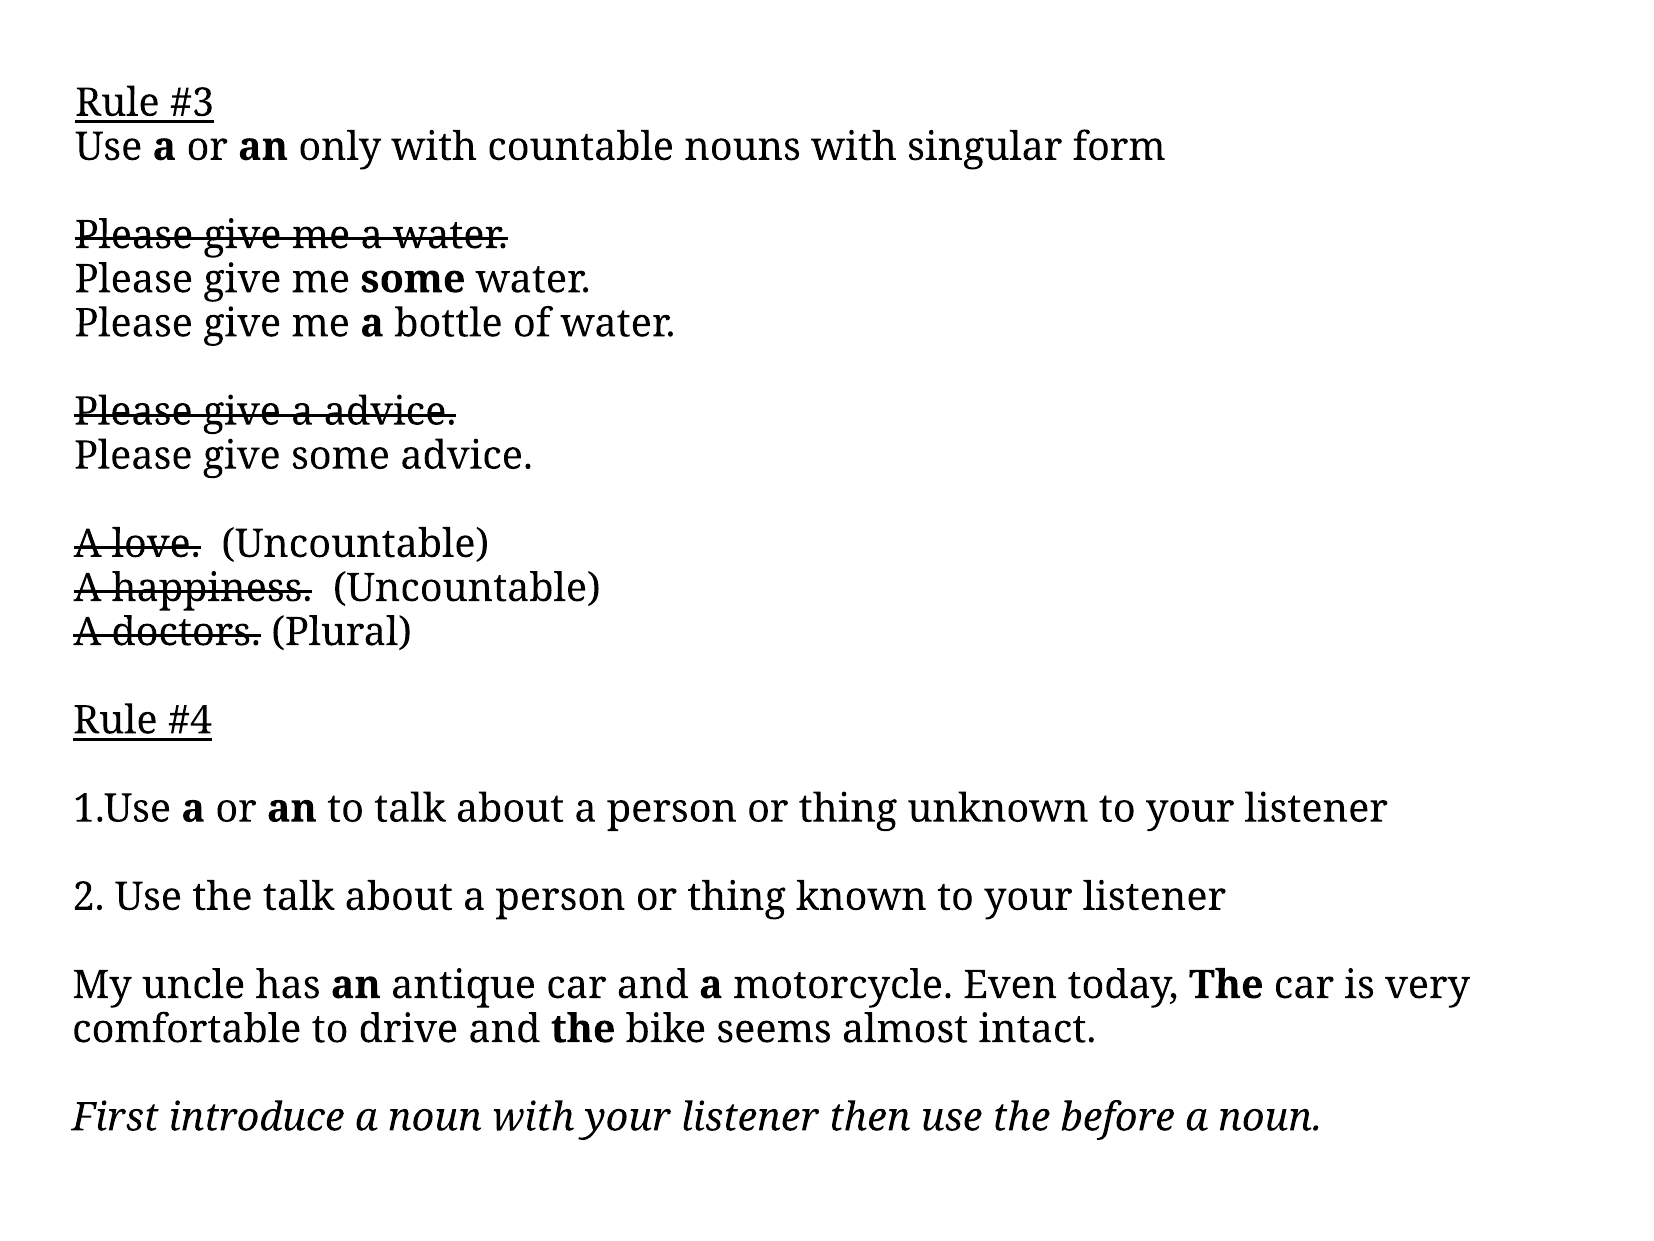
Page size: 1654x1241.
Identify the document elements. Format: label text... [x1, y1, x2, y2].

text_box Rule #3 Use a or an only with countable nouns with singular form Please give me a water. Please give me some water. Please give me a bottle of water. Please give a advice. Please give some advice. A love. (Uncountable) A happiness. (Uncountable) A doctors. (Plural) Rule #4 1.Use a or an to talk about a person or thing unknown to your listener 2. Use the talk about a person or thing known to your listener My uncle has an antique car and a motorcycle. Even today, The car is very comfortable to drive and the bike seems almost intact. First introduce a noun with your listener then use the before a noun. [71, 31, 1563, 1140]
